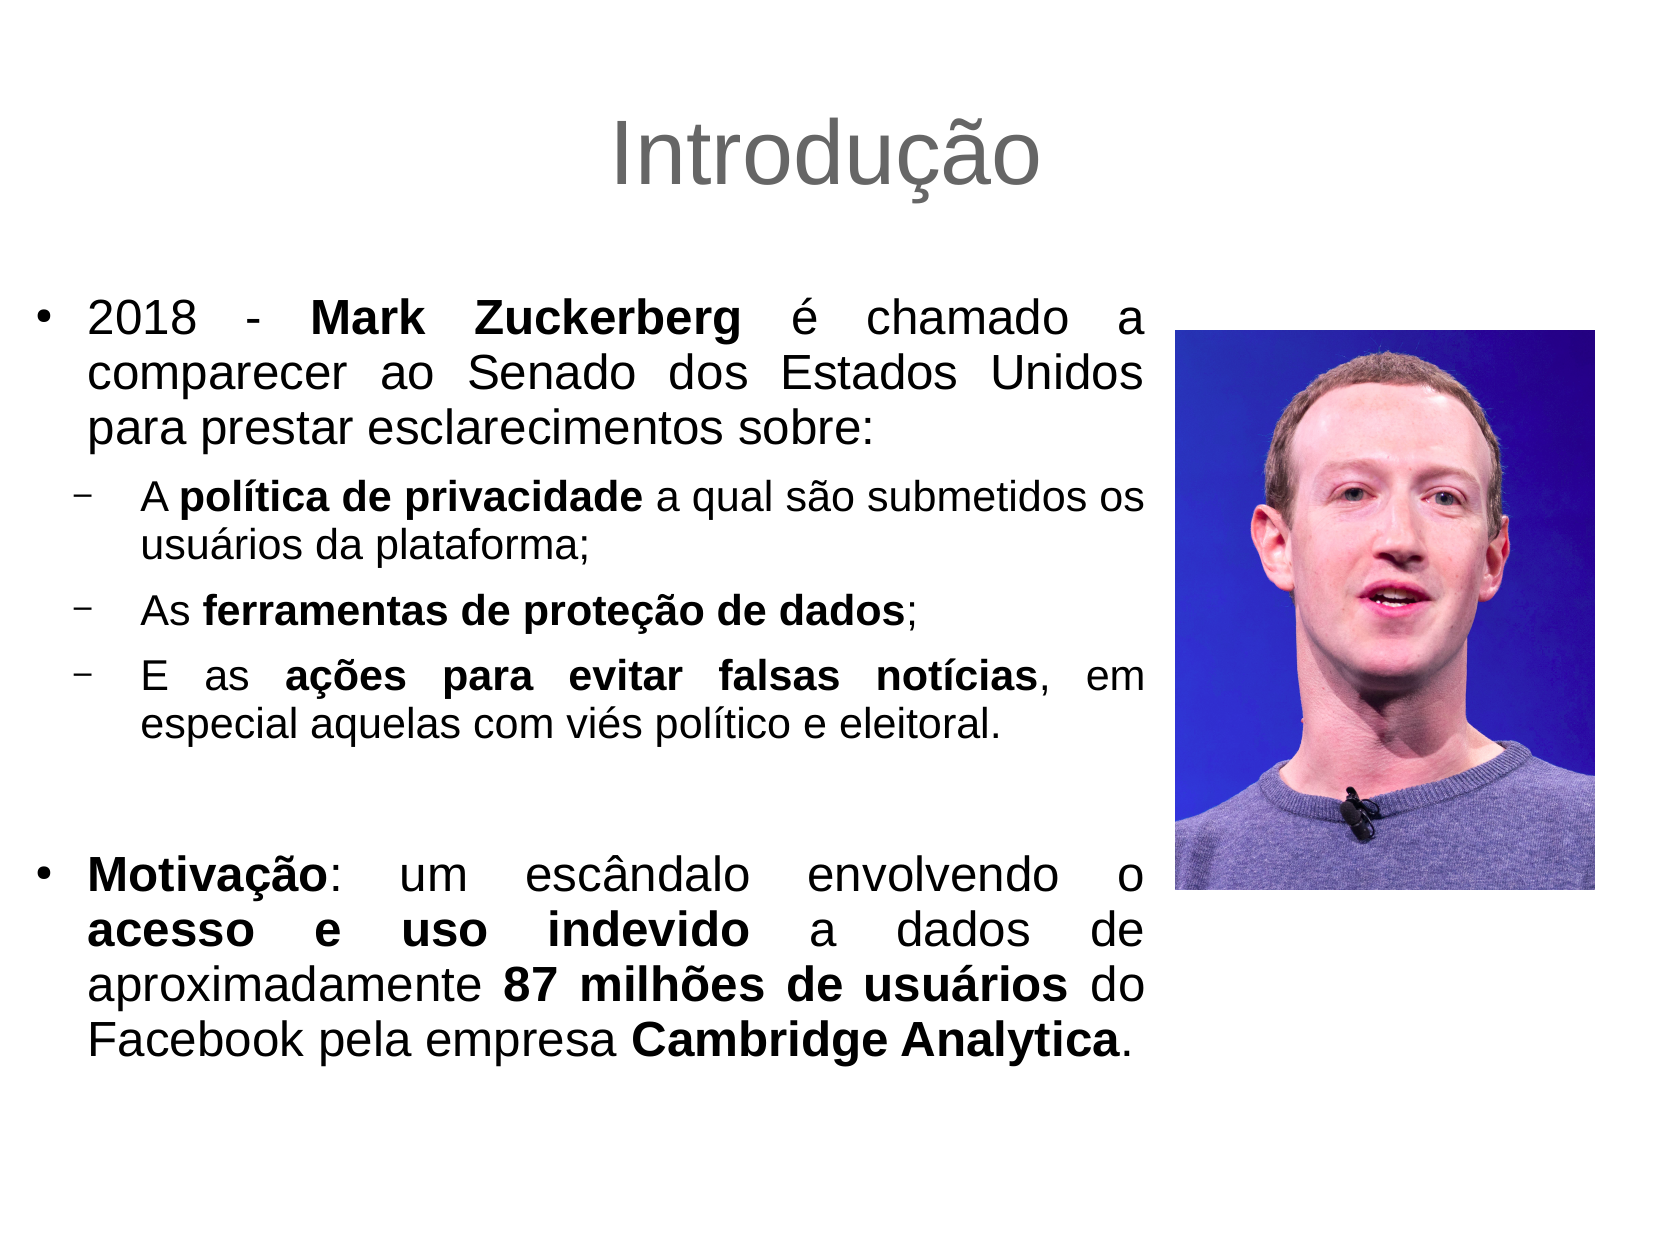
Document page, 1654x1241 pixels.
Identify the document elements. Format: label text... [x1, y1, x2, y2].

picture [1175, 330, 1595, 890]
title Introdução [82, 49, 1571, 257]
list 2018 - Mark Zuckerberg é chamado a comparecer ao Senado dos Estados Unidos para prestar esclarecimentos sobre: A política de privacidade a qual são submetidos os usuários da plataforma; As ferramentas de proteção de dados; E as ações para evitar falsas notícias, em especial aquelas com viés político e eleitoral. Motivação: um escândalo envolvendo o acesso e uso indevido a dados de aproximadamente 87 milhões de usuários do Facebook pela empresa Cambridge Analytica. [35, 290, 1146, 1111]
